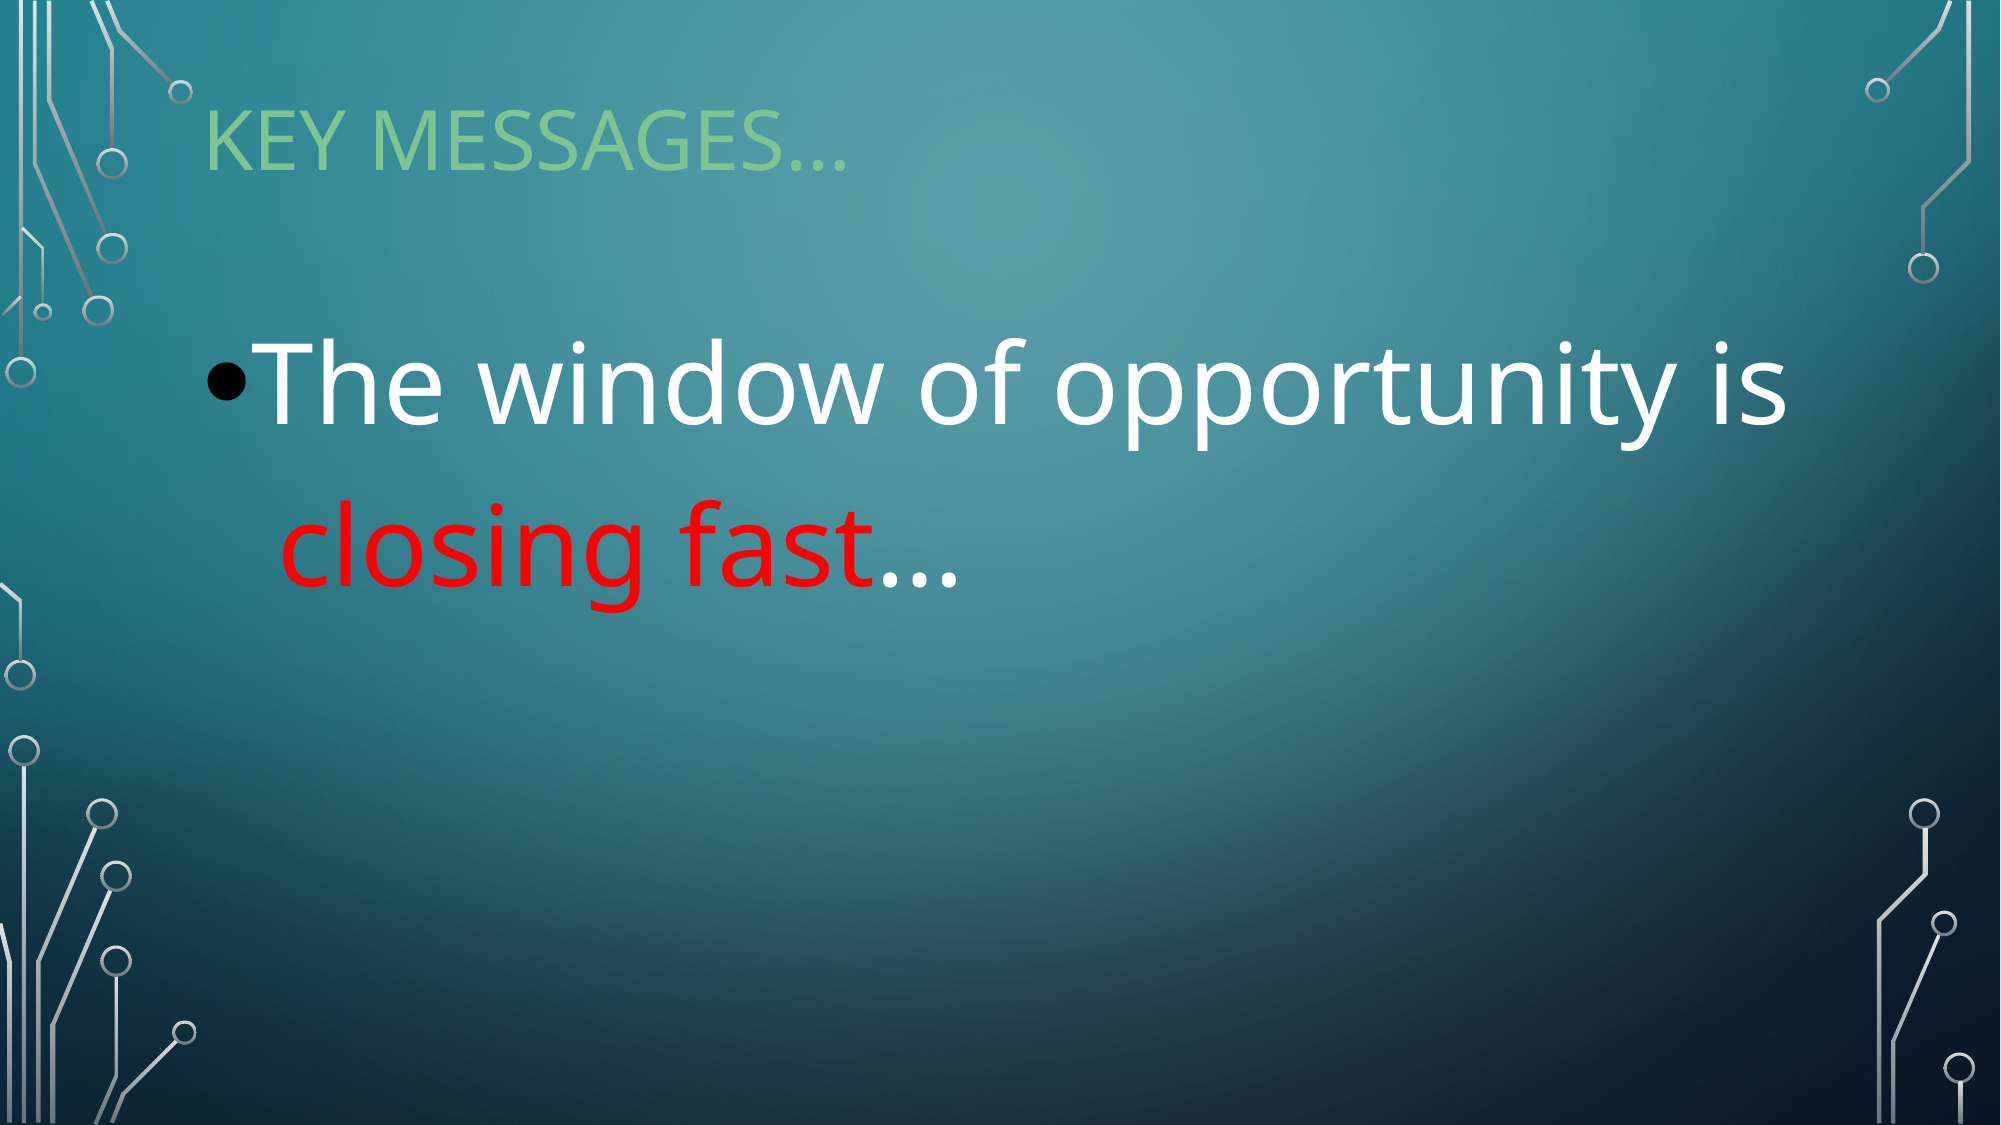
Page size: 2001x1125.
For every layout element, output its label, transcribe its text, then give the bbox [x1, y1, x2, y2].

list The window of opportunity is closing fast… [187, 277, 1880, 859]
title KEY MESSAGES… [187, 21, 1813, 265]
